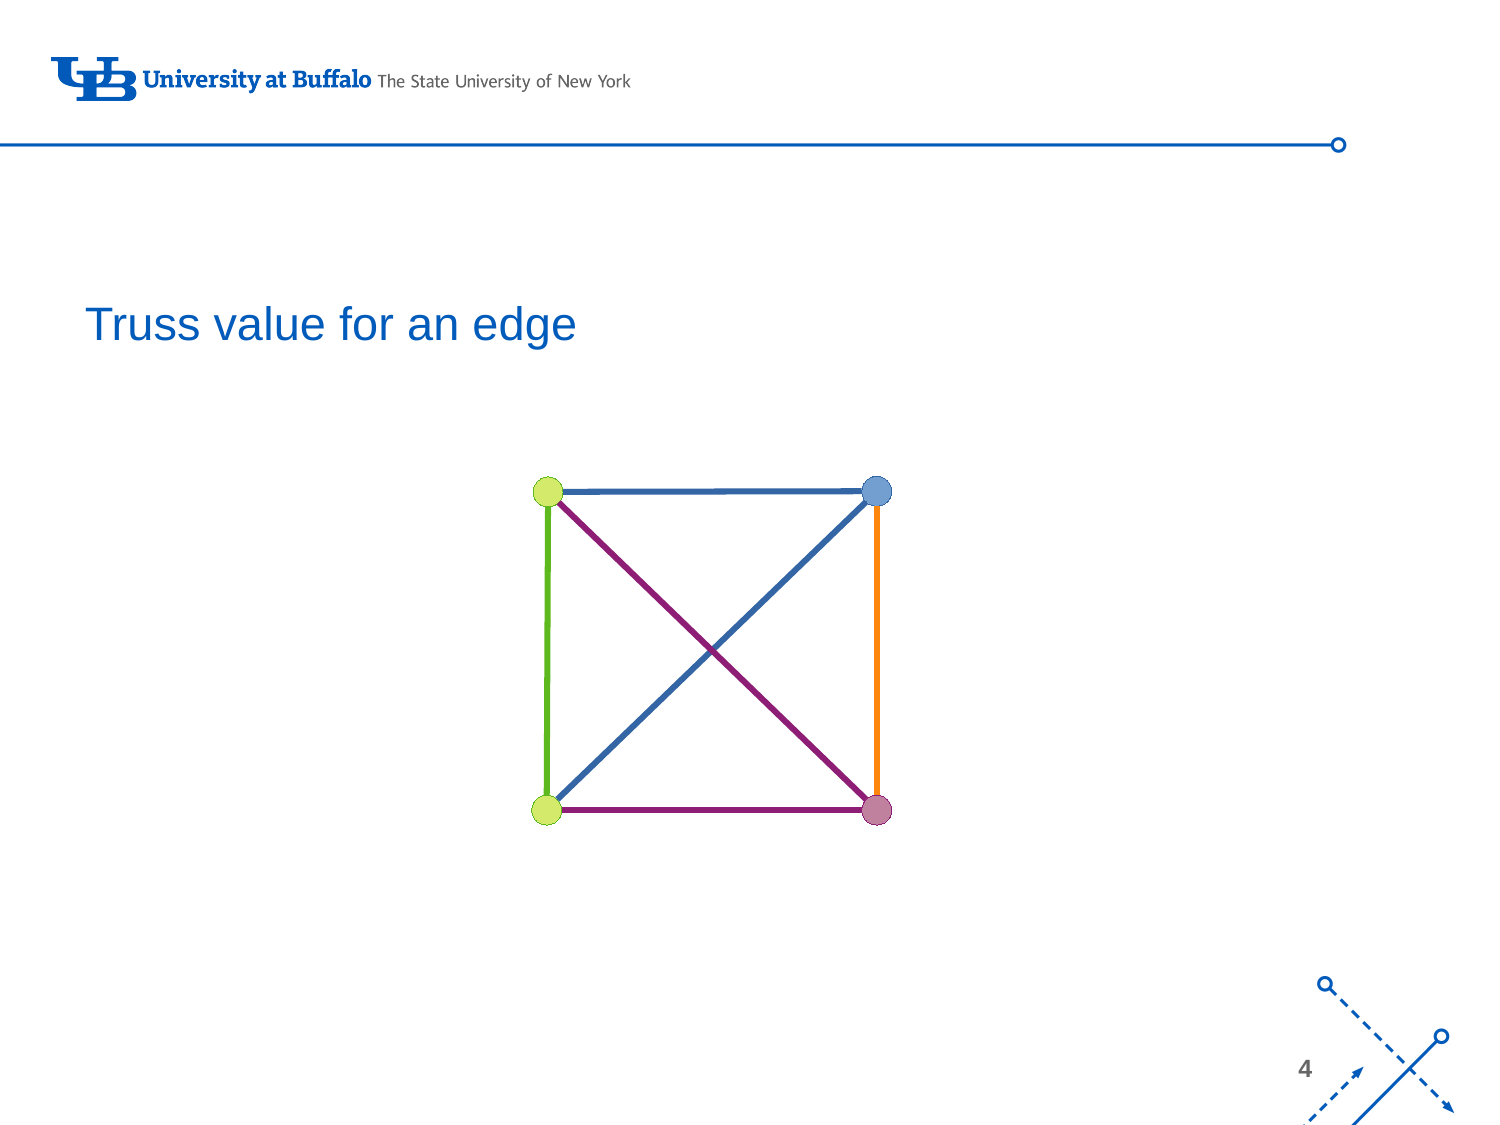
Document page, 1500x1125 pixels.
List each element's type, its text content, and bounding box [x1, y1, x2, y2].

picture [0, 0, 1500, 1125]
title Truss value for an edge [69, 216, 1364, 359]
text_box [531, 795, 562, 826]
text_box [862, 476, 892, 506]
text_box [533, 476, 563, 507]
text_box [862, 795, 892, 826]
